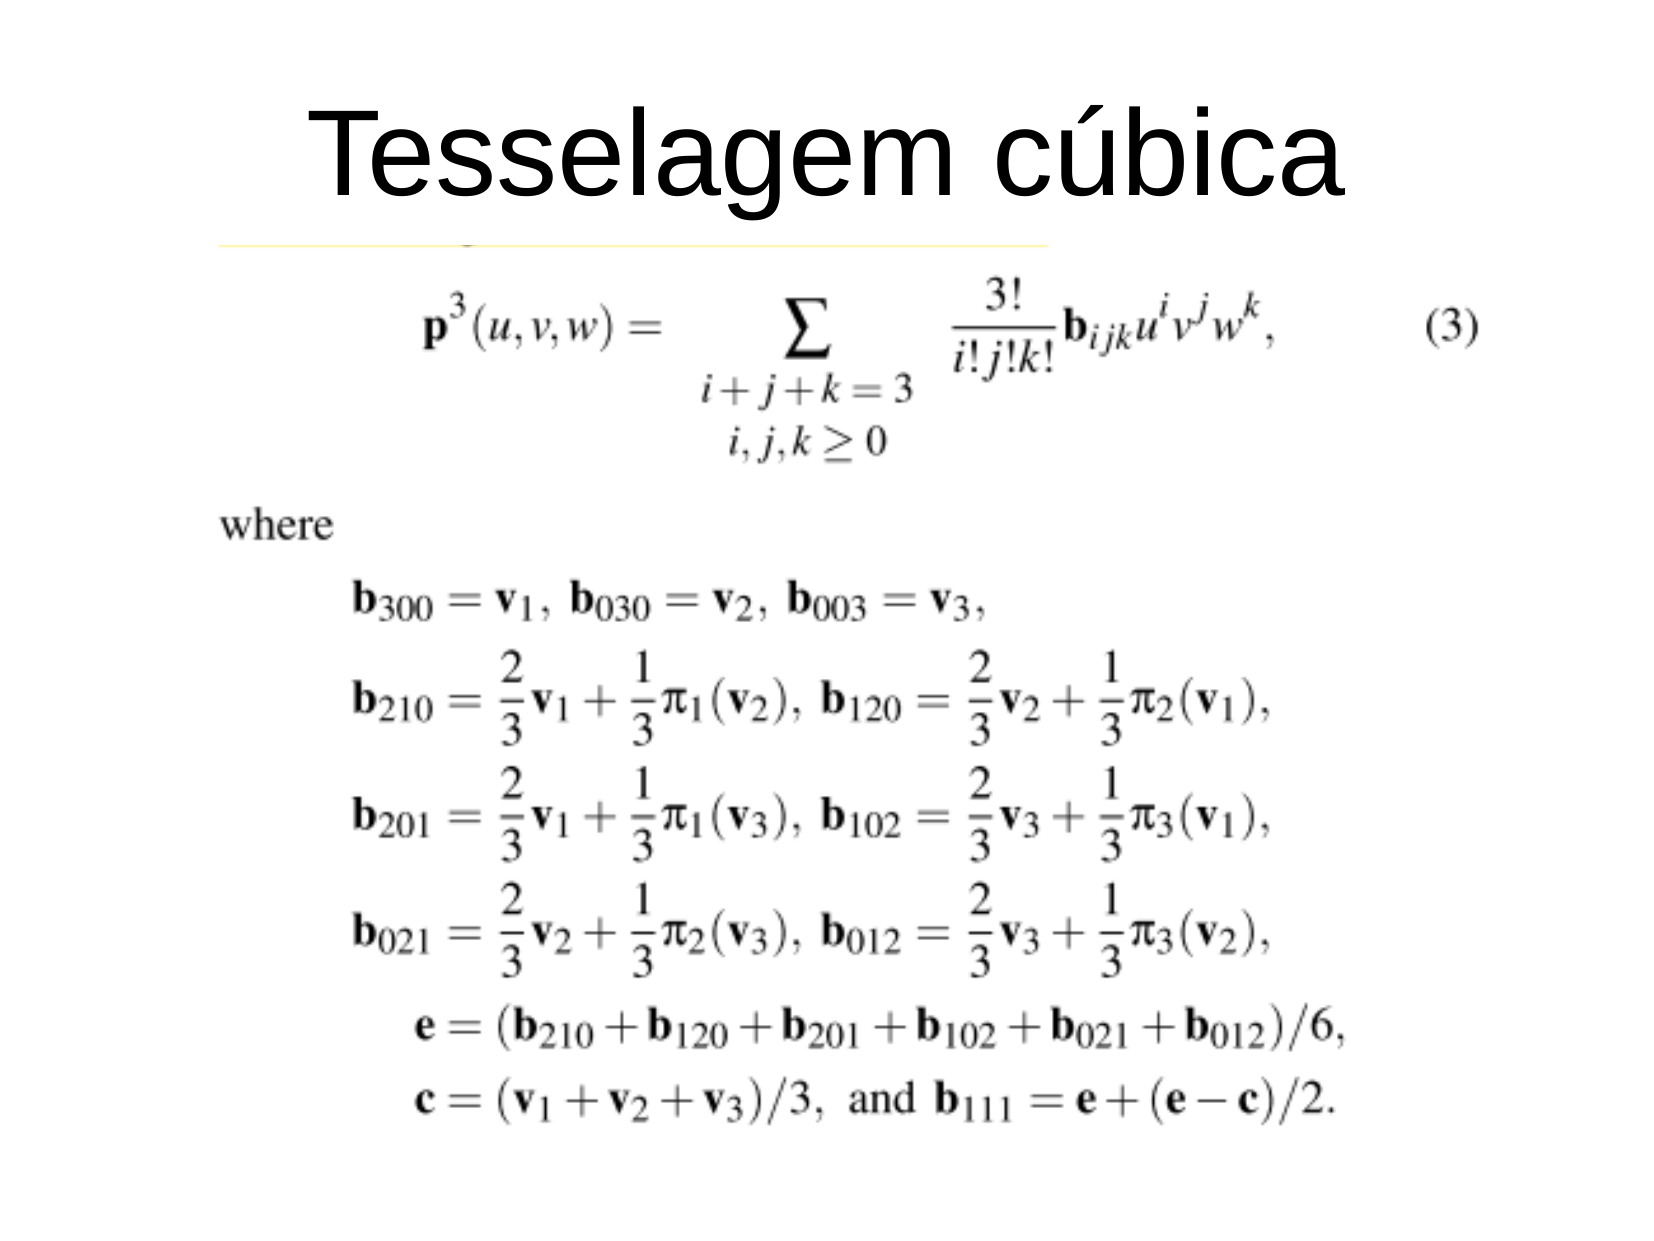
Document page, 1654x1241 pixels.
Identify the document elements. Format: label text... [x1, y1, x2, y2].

title Tesselagem cúbica [82, 49, 1571, 257]
picture [128, 245, 1518, 1164]
